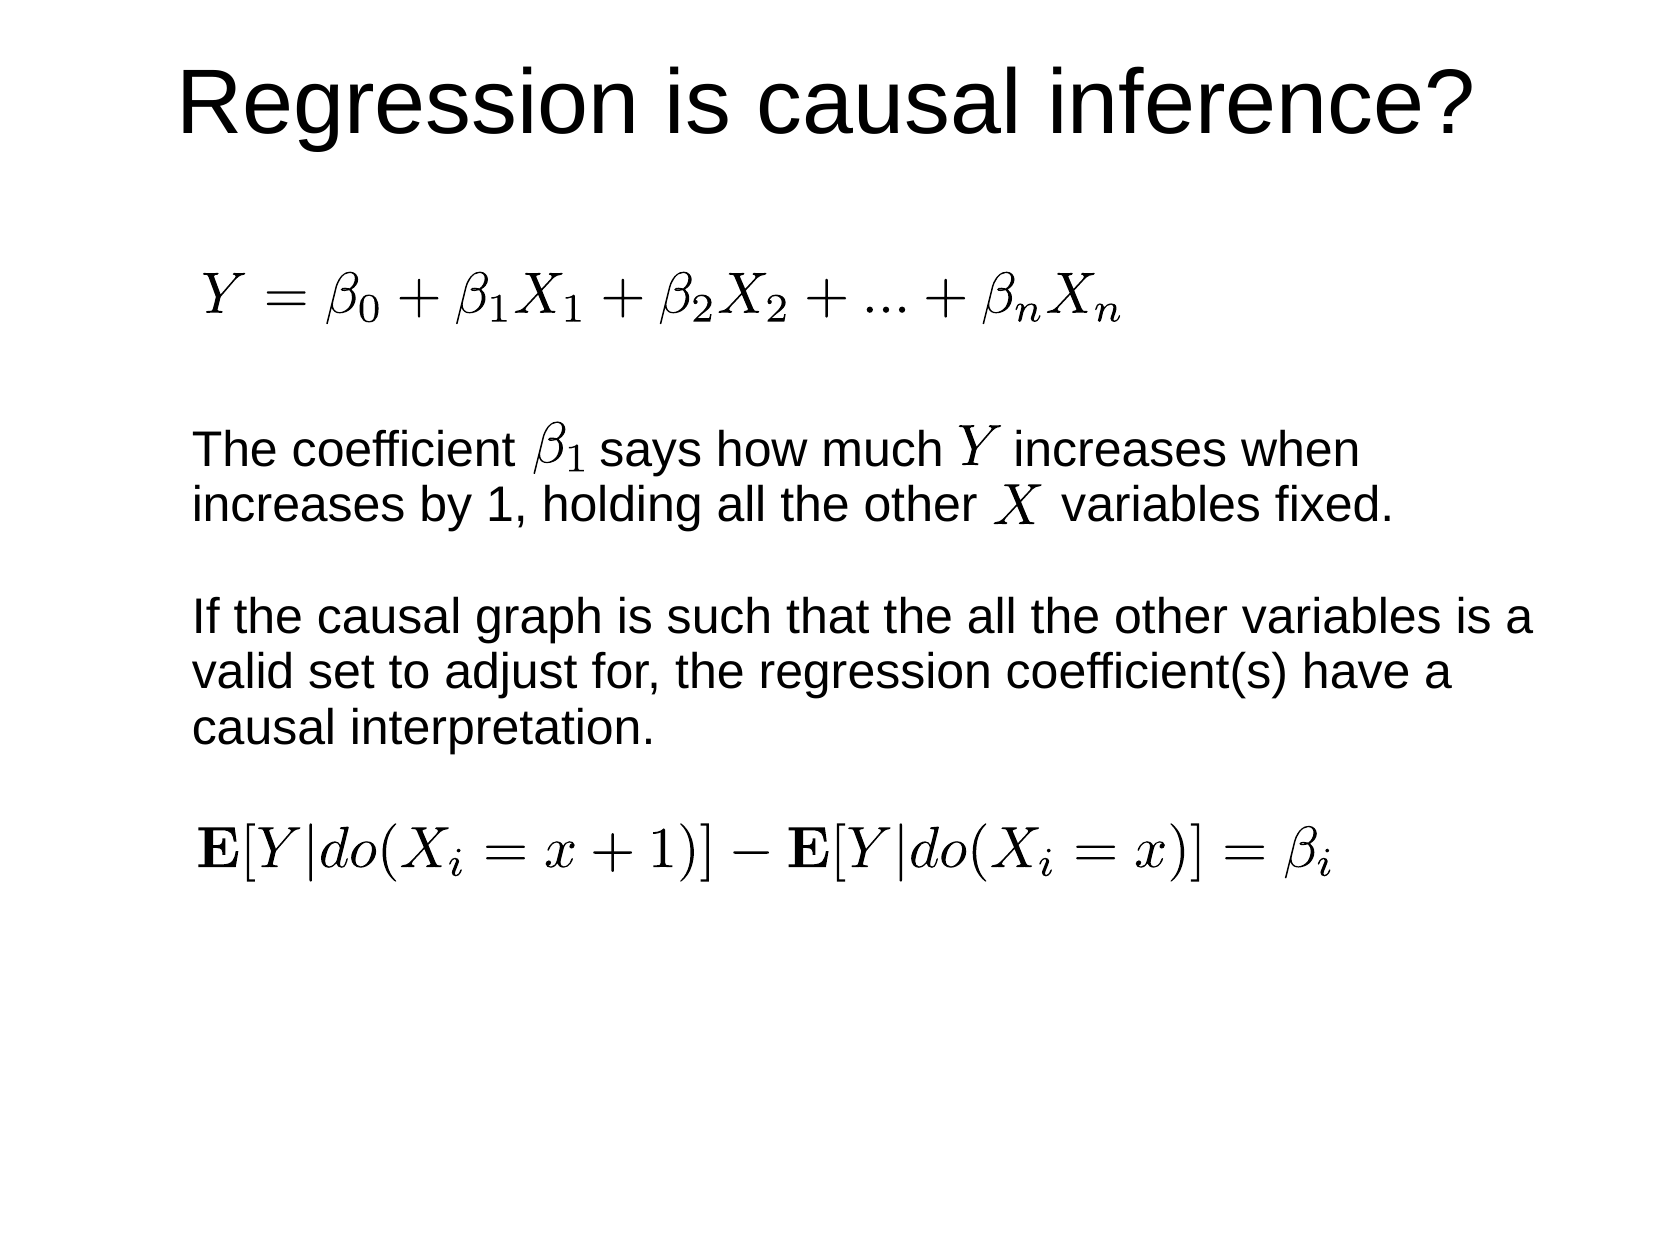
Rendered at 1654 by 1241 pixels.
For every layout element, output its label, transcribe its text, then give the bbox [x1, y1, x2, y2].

text_box [196, 823, 1333, 882]
title Regression is causal inference? [82, 11, 1571, 296]
text_box [956, 425, 1004, 466]
text_box The coefficient says how much increases when increases by 1, holding all the other variables fixed. If the causal graph is such that the all the other variables is a valid set to adjust for, the regression coefficient(s) have a causal interpretation. [177, 413, 1607, 763]
text_box [200, 271, 1122, 325]
text_box [992, 484, 1045, 525]
text_box [531, 421, 588, 474]
